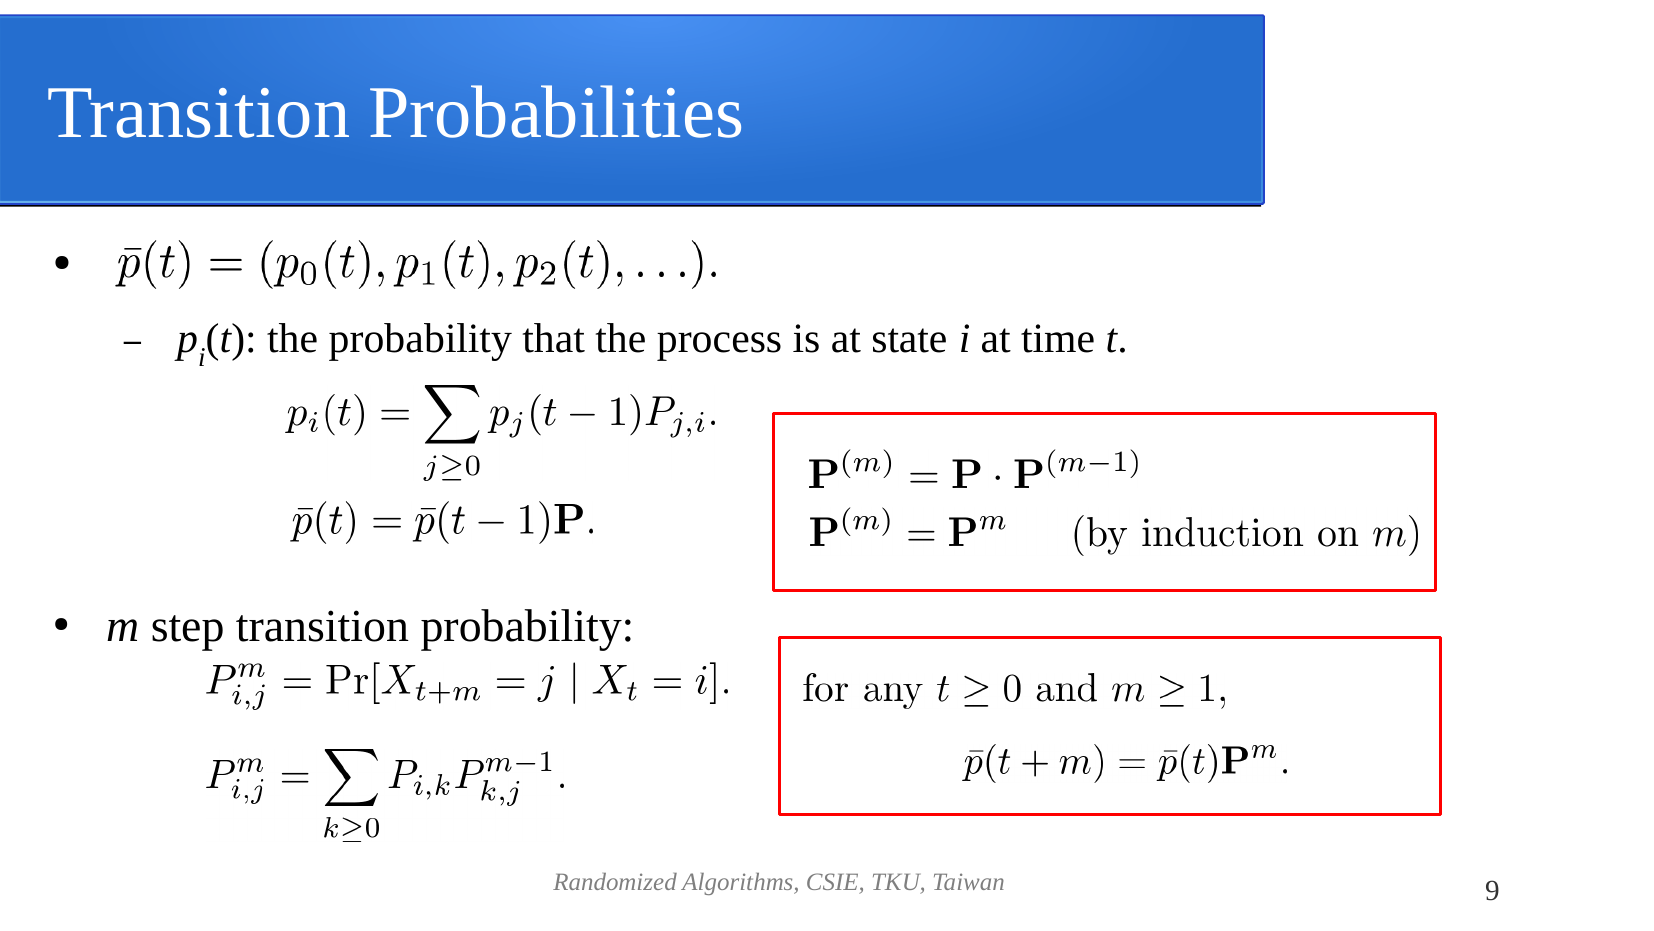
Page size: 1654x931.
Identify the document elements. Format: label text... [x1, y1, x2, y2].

picture [809, 449, 1138, 488]
picture [962, 744, 1287, 783]
picture [115, 240, 716, 289]
list pi(t): the probability that the process is at state i at time t. m step transition probability: [35, 236, 1524, 875]
picture [803, 673, 1225, 709]
picture [810, 507, 1418, 556]
picture [206, 749, 564, 842]
picture [290, 501, 593, 544]
picture [285, 385, 715, 481]
title Transition Probabilities [47, 35, 1199, 189]
picture [206, 662, 728, 710]
